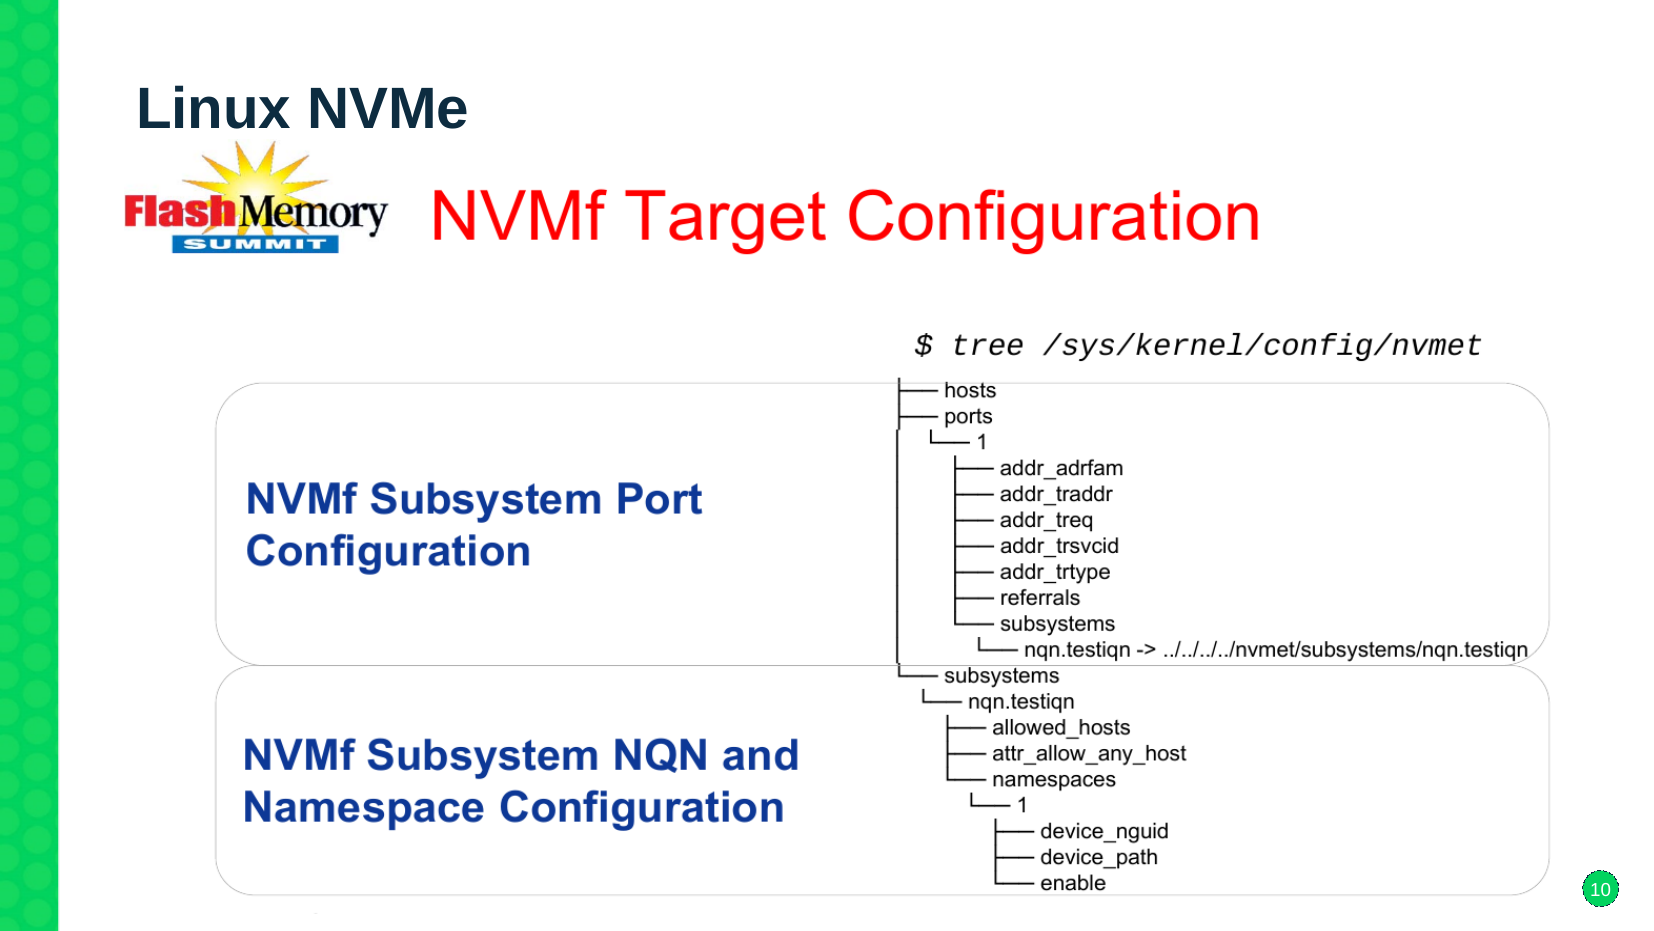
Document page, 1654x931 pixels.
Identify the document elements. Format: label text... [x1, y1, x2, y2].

picture [119, 137, 1580, 914]
title Linux NVMe [121, 31, 1531, 137]
picture [0, 0, 76, 931]
